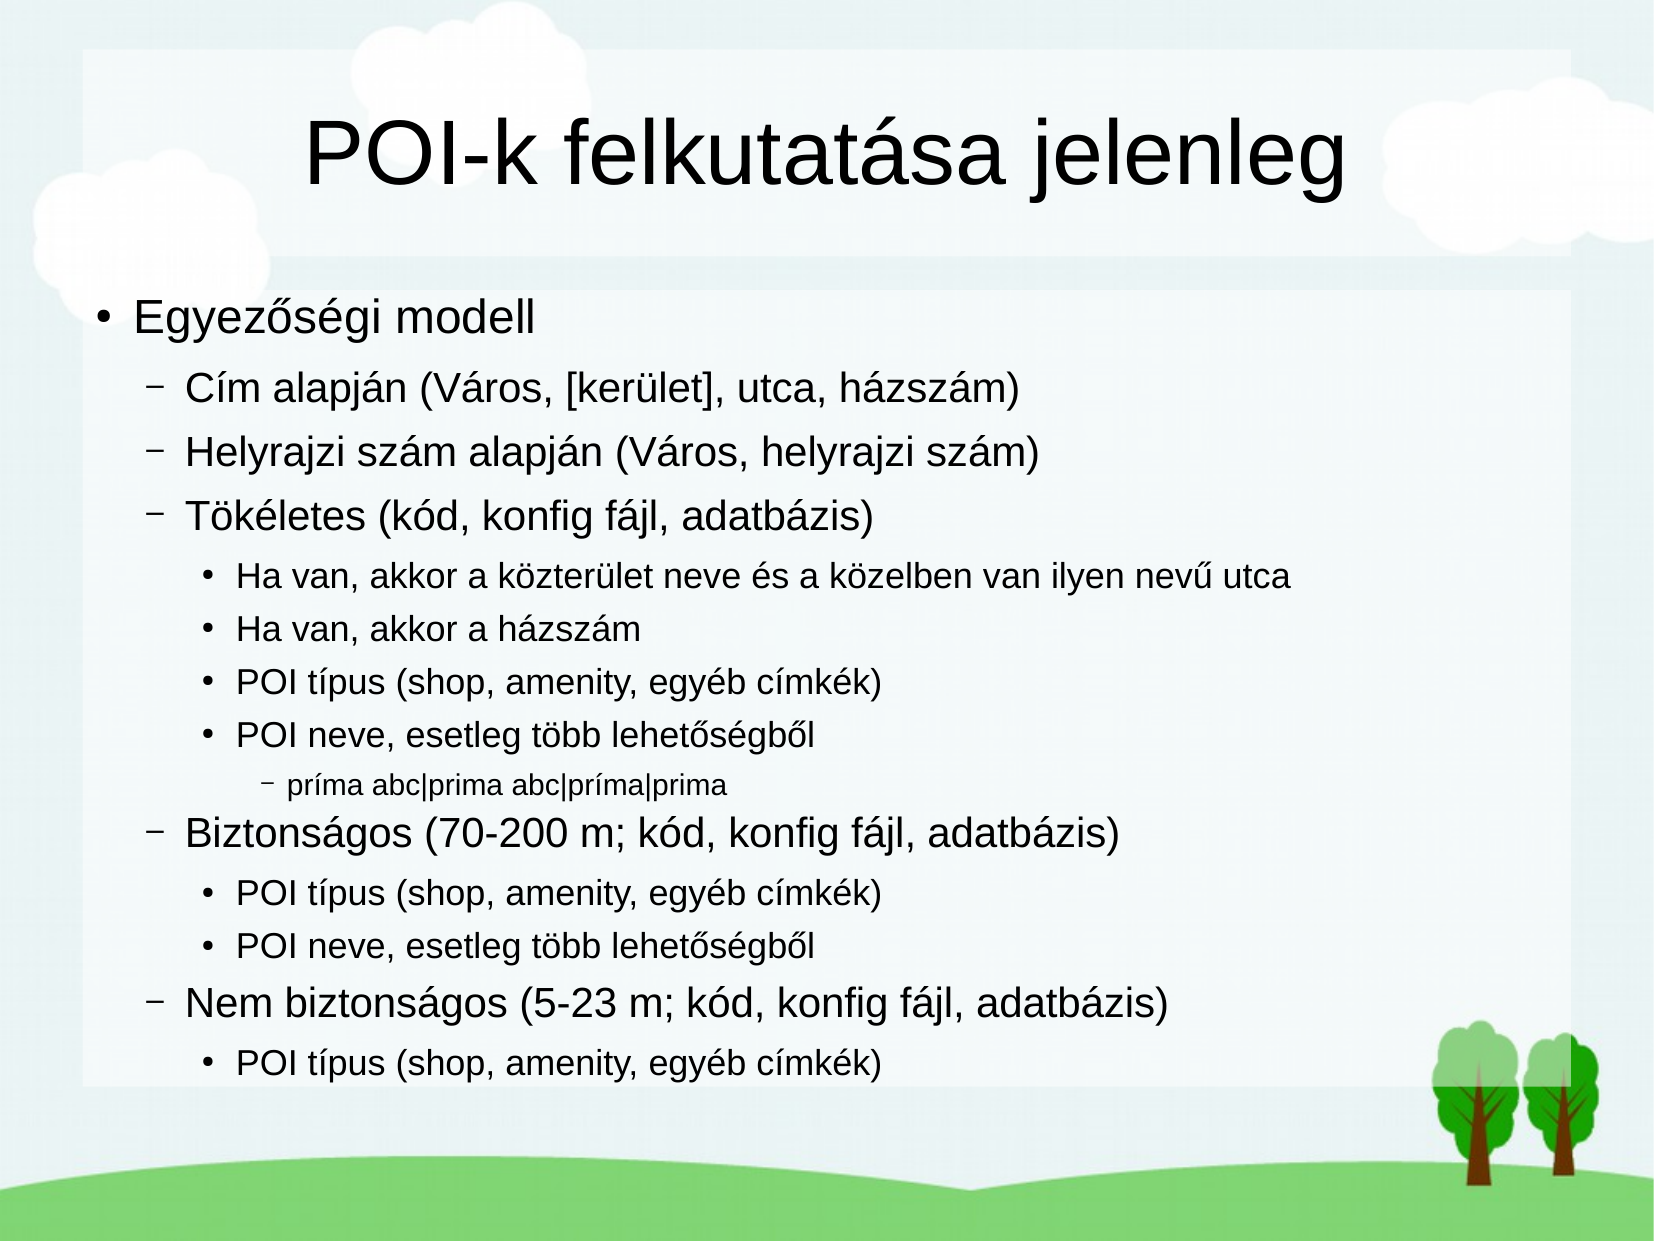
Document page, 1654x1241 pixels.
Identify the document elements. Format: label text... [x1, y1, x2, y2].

picture [0, 0, 1654, 1241]
list Egyezőségi modell Cím alapján (Város, [kerület], utca, házszám) Helyrajzi szám alapján (Város, helyrajzi szám) Tökéletes (kód, konfig fájl, adatbázis) Ha van, akkor a közterület neve és a közelben van ilyen nevű utca Ha van, akkor a házszám POI típus (shop, amenity, egyéb címkék) POI neve, esetleg több lehetőségből príma abc|prima abc|príma|prima Biztonságos (70-200 m; kód, konfig fájl, adatbázis) POI típus (shop, amenity, egyéb címkék) POI neve, esetleg több lehetőségből Nem biztonságos (5-23 m; kód, konfig fájl, adatbázis) POI típus (shop, amenity, egyéb címkék) [82, 290, 1571, 1087]
title POI-k felkutatása jelenleg [82, 49, 1571, 257]
